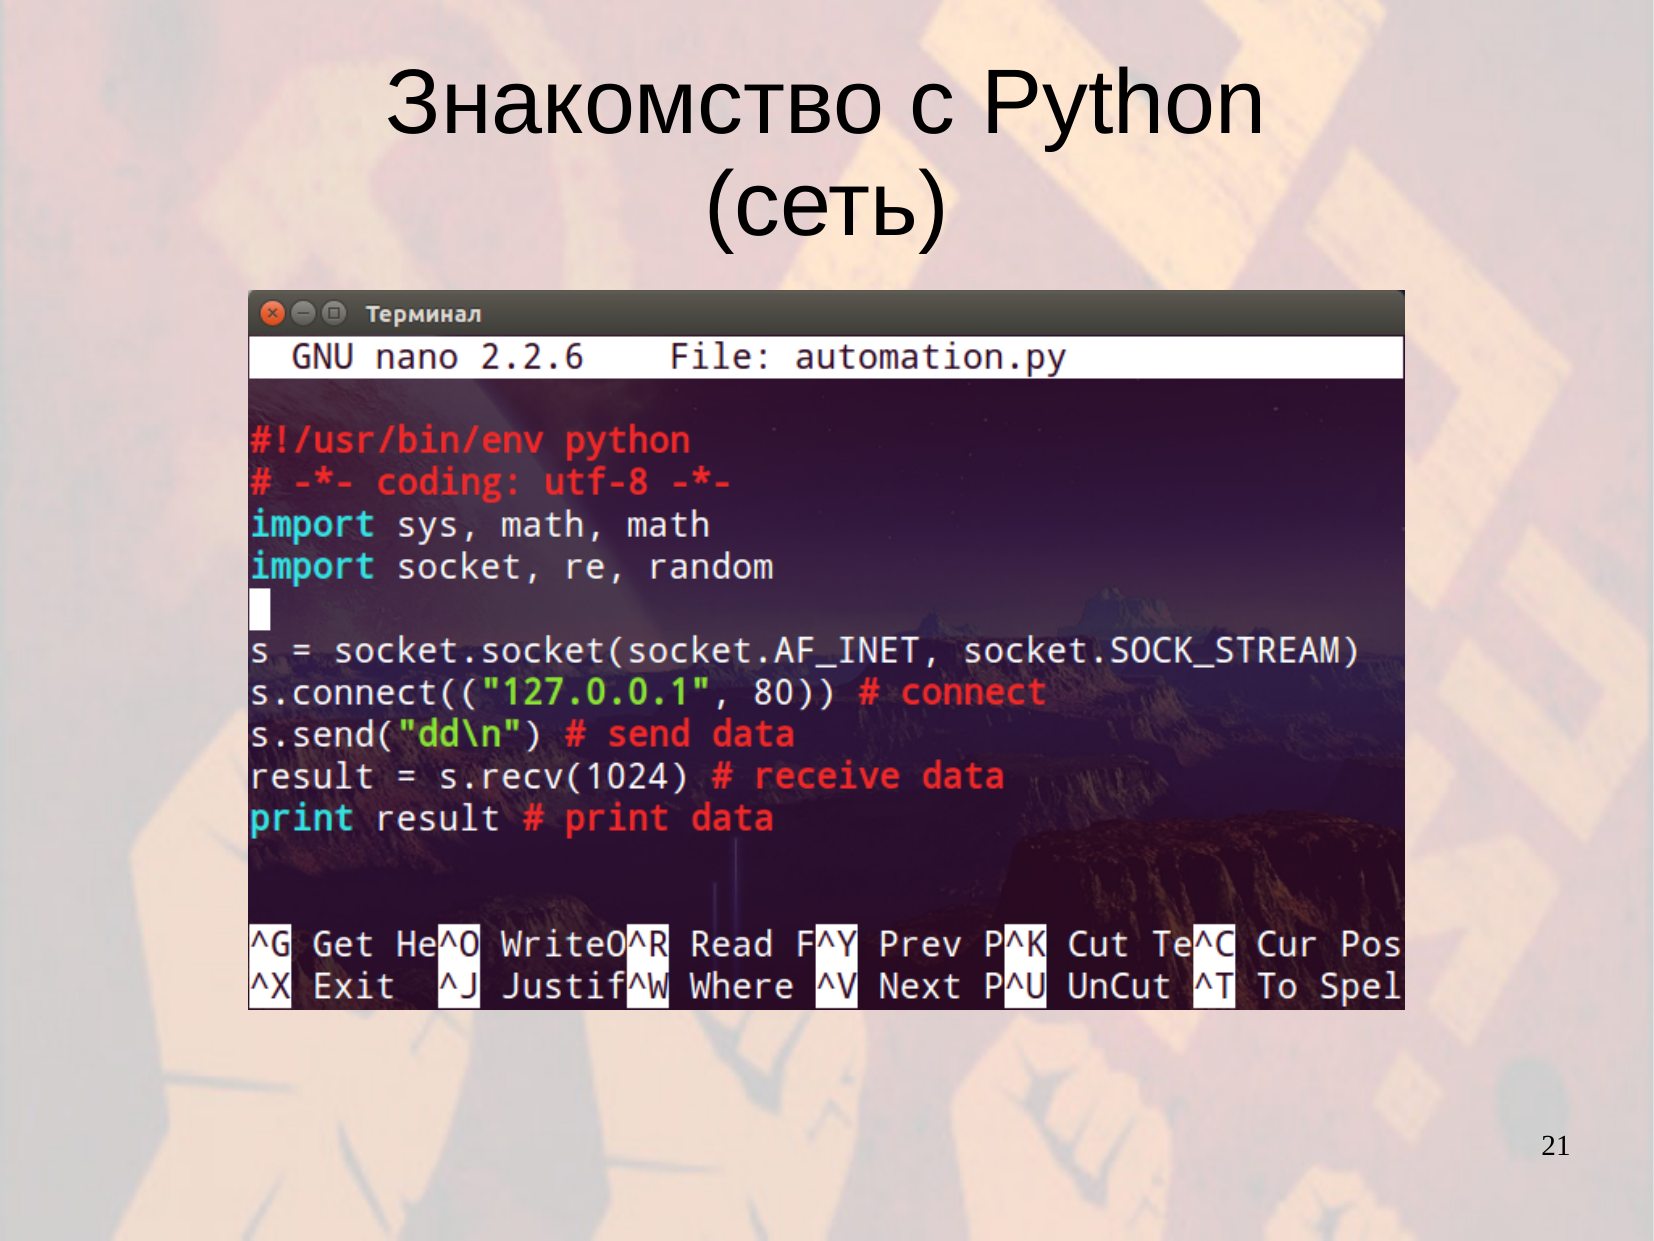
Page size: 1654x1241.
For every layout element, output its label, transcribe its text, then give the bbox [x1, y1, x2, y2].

picture [0, 0, 1654, 1241]
title Знакомство с Python (сеть) [82, 49, 1571, 257]
